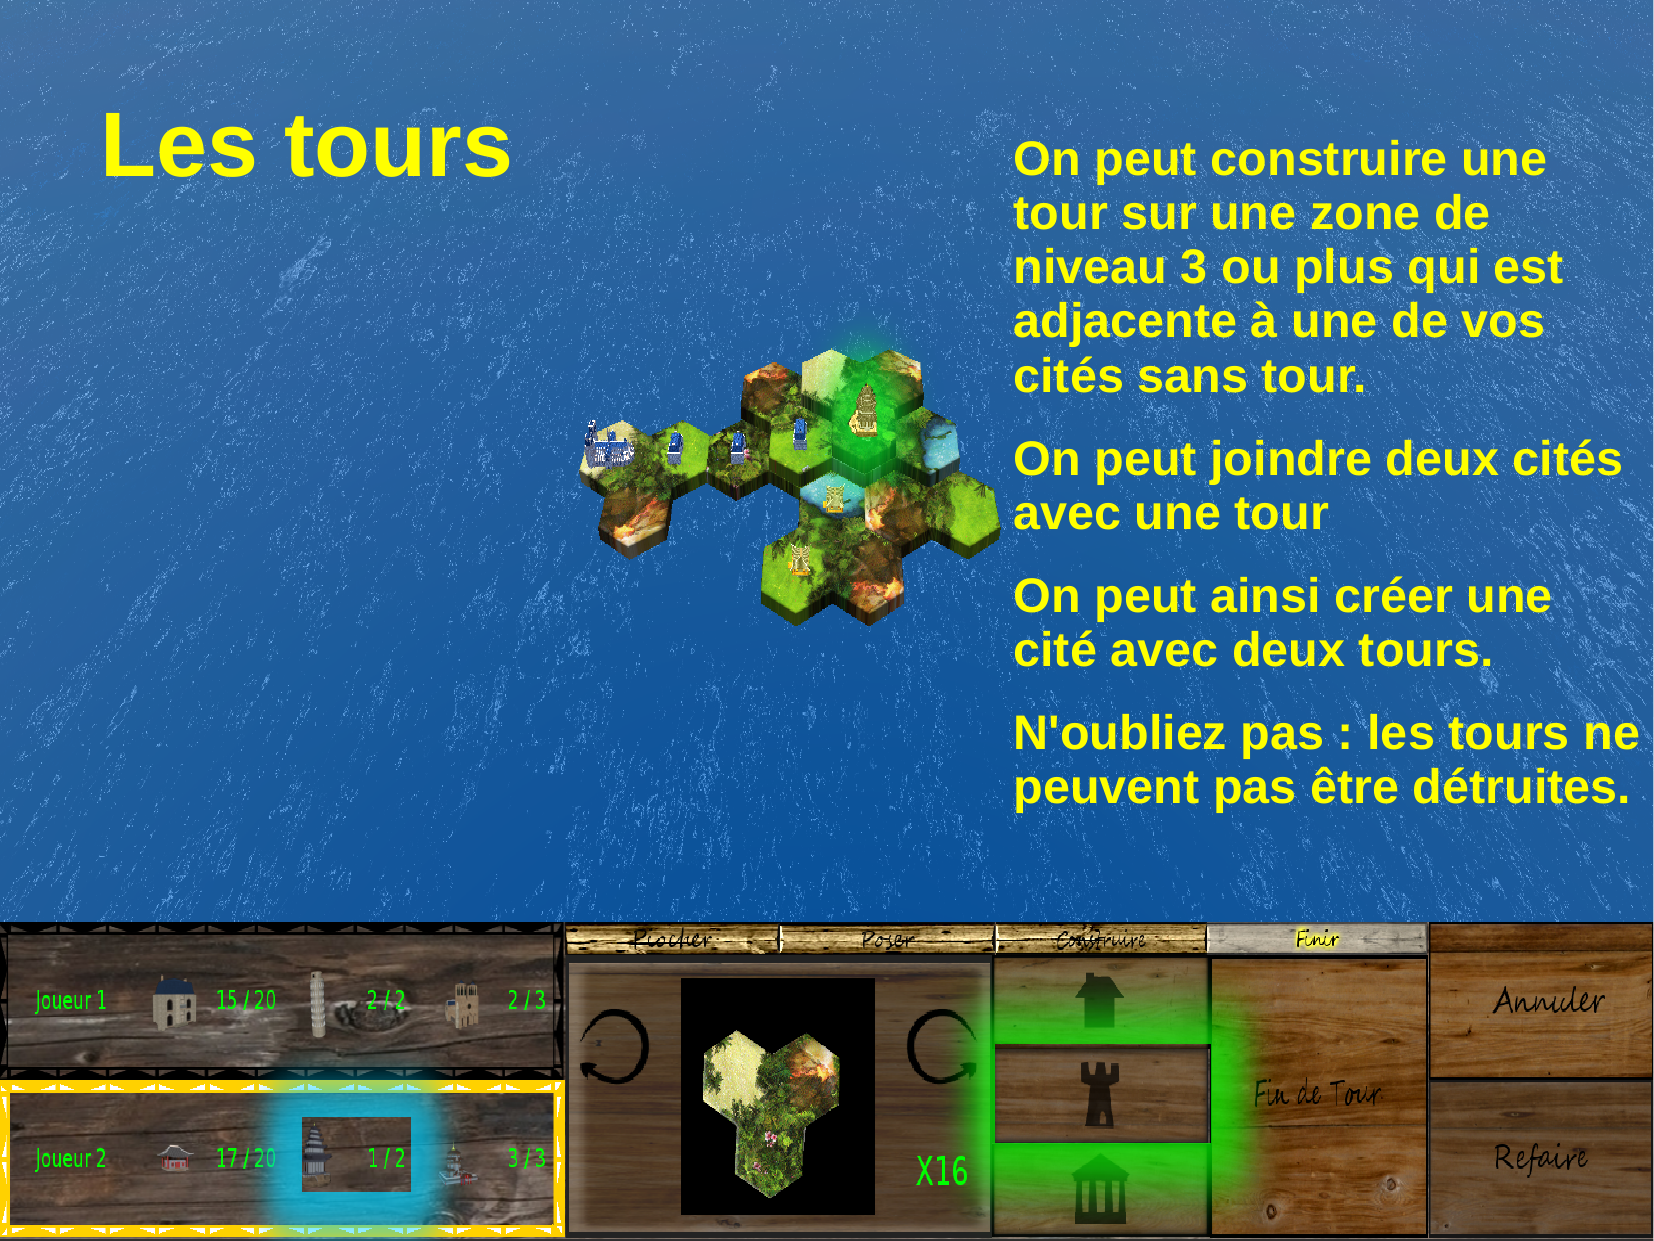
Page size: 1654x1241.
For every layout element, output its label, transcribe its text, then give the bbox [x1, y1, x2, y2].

picture [0, 0, 1654, 1241]
title Les tours [0, 40, 1052, 249]
list On peut construire une tour sur une zone de niveau 3 ou plus qui est adjacente à une de vos cités sans tour. On peut joindre deux cités avec une tour On peut ainsi créer une cité avec deux tours. N'oubliez pas : les tours ne peuvent pas être détruites. [944, 131, 1642, 851]
